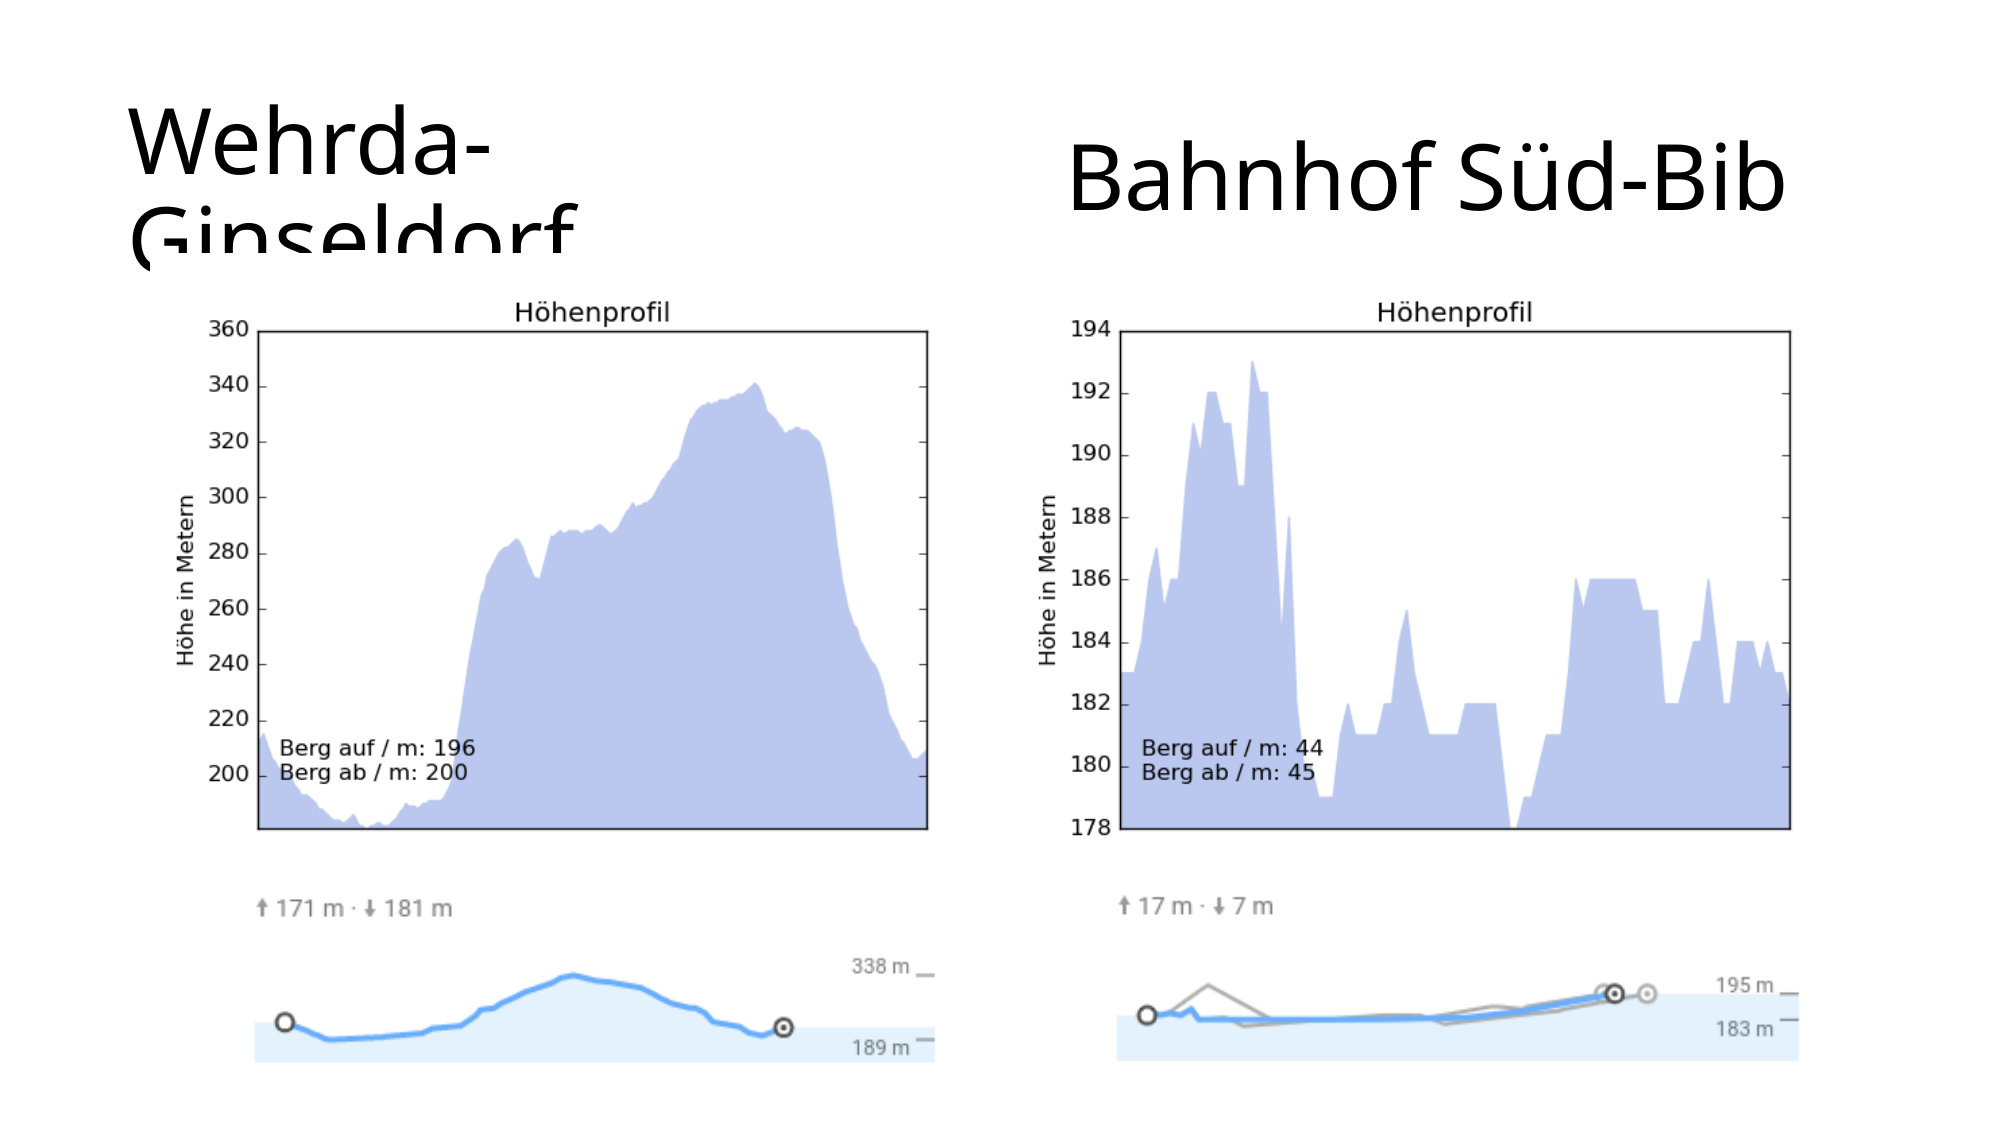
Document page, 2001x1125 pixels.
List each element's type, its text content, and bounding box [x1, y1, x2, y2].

title Wehrda-Ginseldorf [112, 112, 938, 277]
picture [150, 253, 1876, 1088]
title Bahnhof Süd-Bib [1050, 98, 1876, 253]
